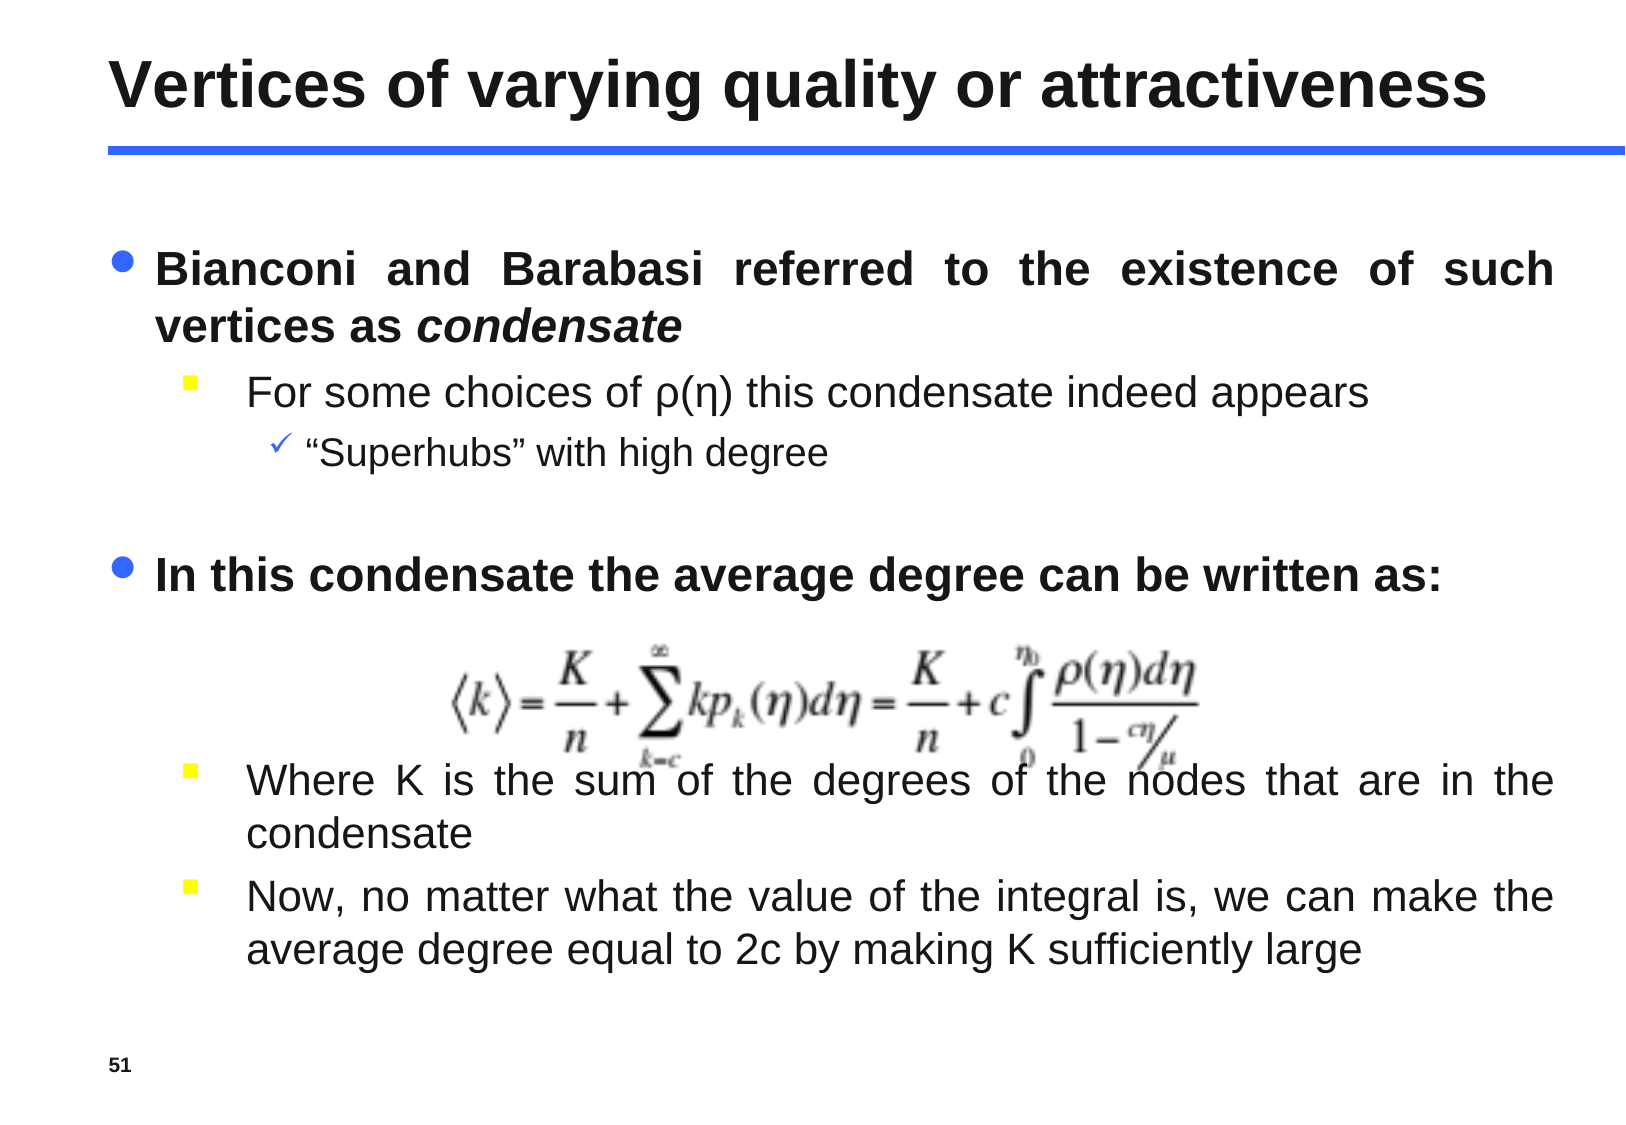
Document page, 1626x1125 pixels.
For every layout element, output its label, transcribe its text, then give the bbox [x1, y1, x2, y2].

text_box <number> [108, 1051, 188, 1077]
chart [447, 630, 1206, 775]
title Vertices of varying quality or attractiveness [108, 30, 1558, 131]
list Bianconi and Barabasi referred to the existence of such vertices as condensate For some choices of ρ(η) this condensate indeed appears “Superhubs” with high degree In this condensate the average degree can be written as: Where K is the sum of the degrees of the nodes that are in the condensate Now, no matter what the value of the integral is, we can make the average degree equal to 2c by making K sufficiently large [108, 237, 1558, 975]
